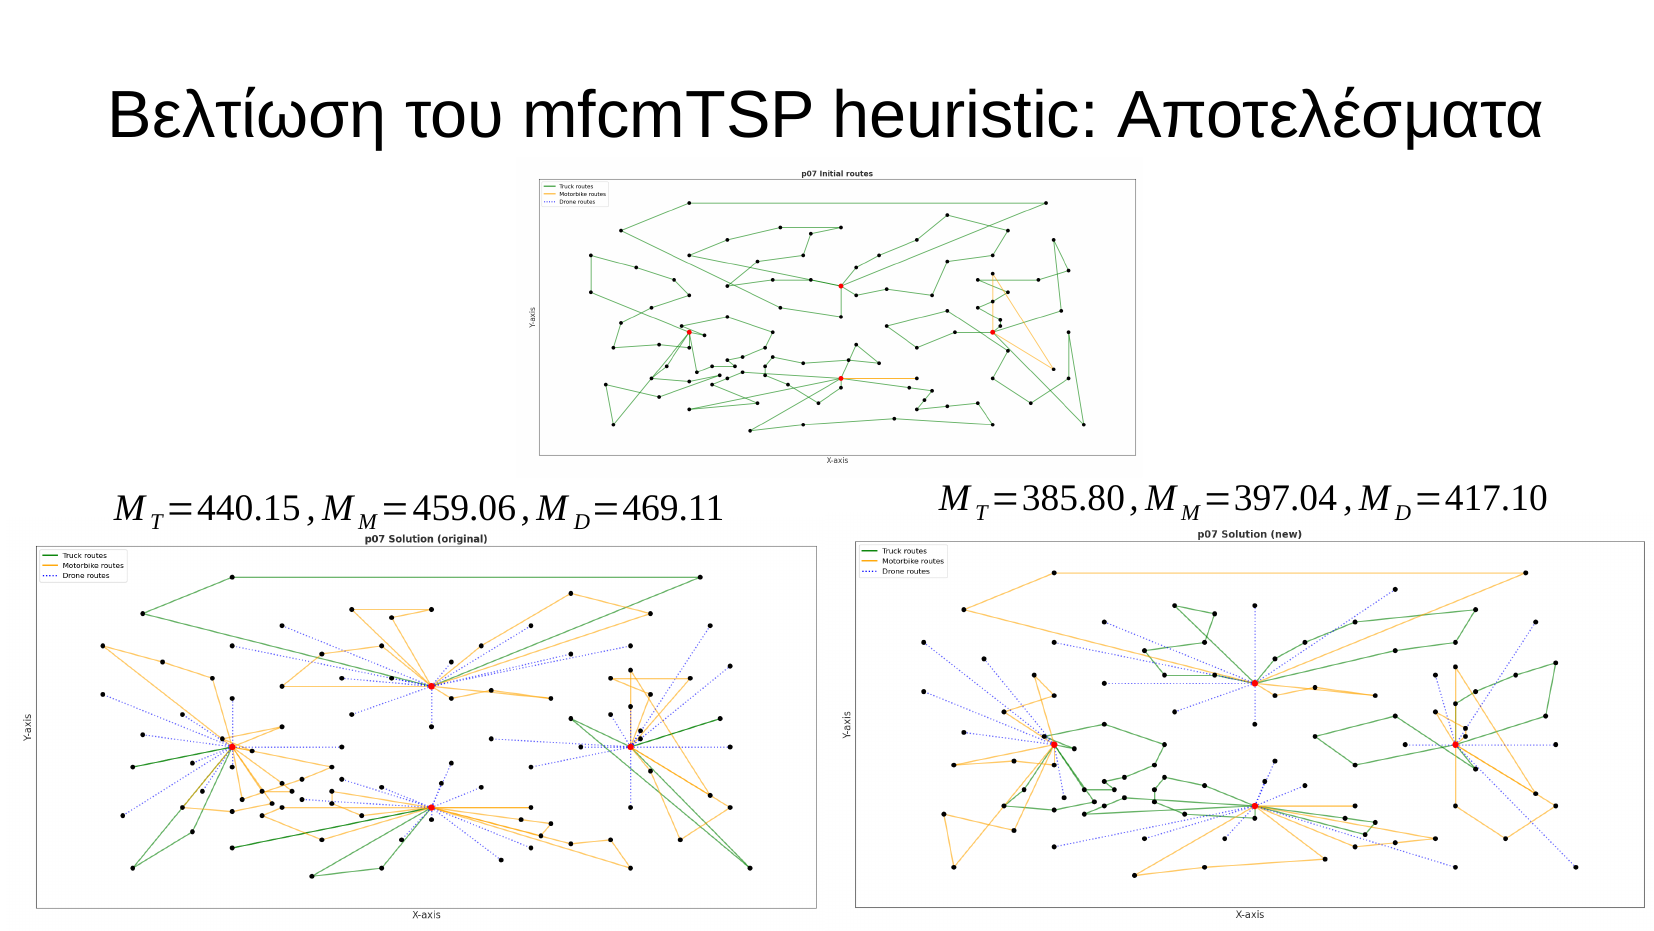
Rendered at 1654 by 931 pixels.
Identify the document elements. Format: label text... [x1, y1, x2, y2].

picture [6, 512, 1654, 931]
chart [937, 477, 1549, 526]
title Βελτίωση του mfcmTSP heuristic: Αποτελέσματα [82, 37, 1571, 193]
chart [112, 487, 725, 535]
picture [516, 157, 1143, 478]
